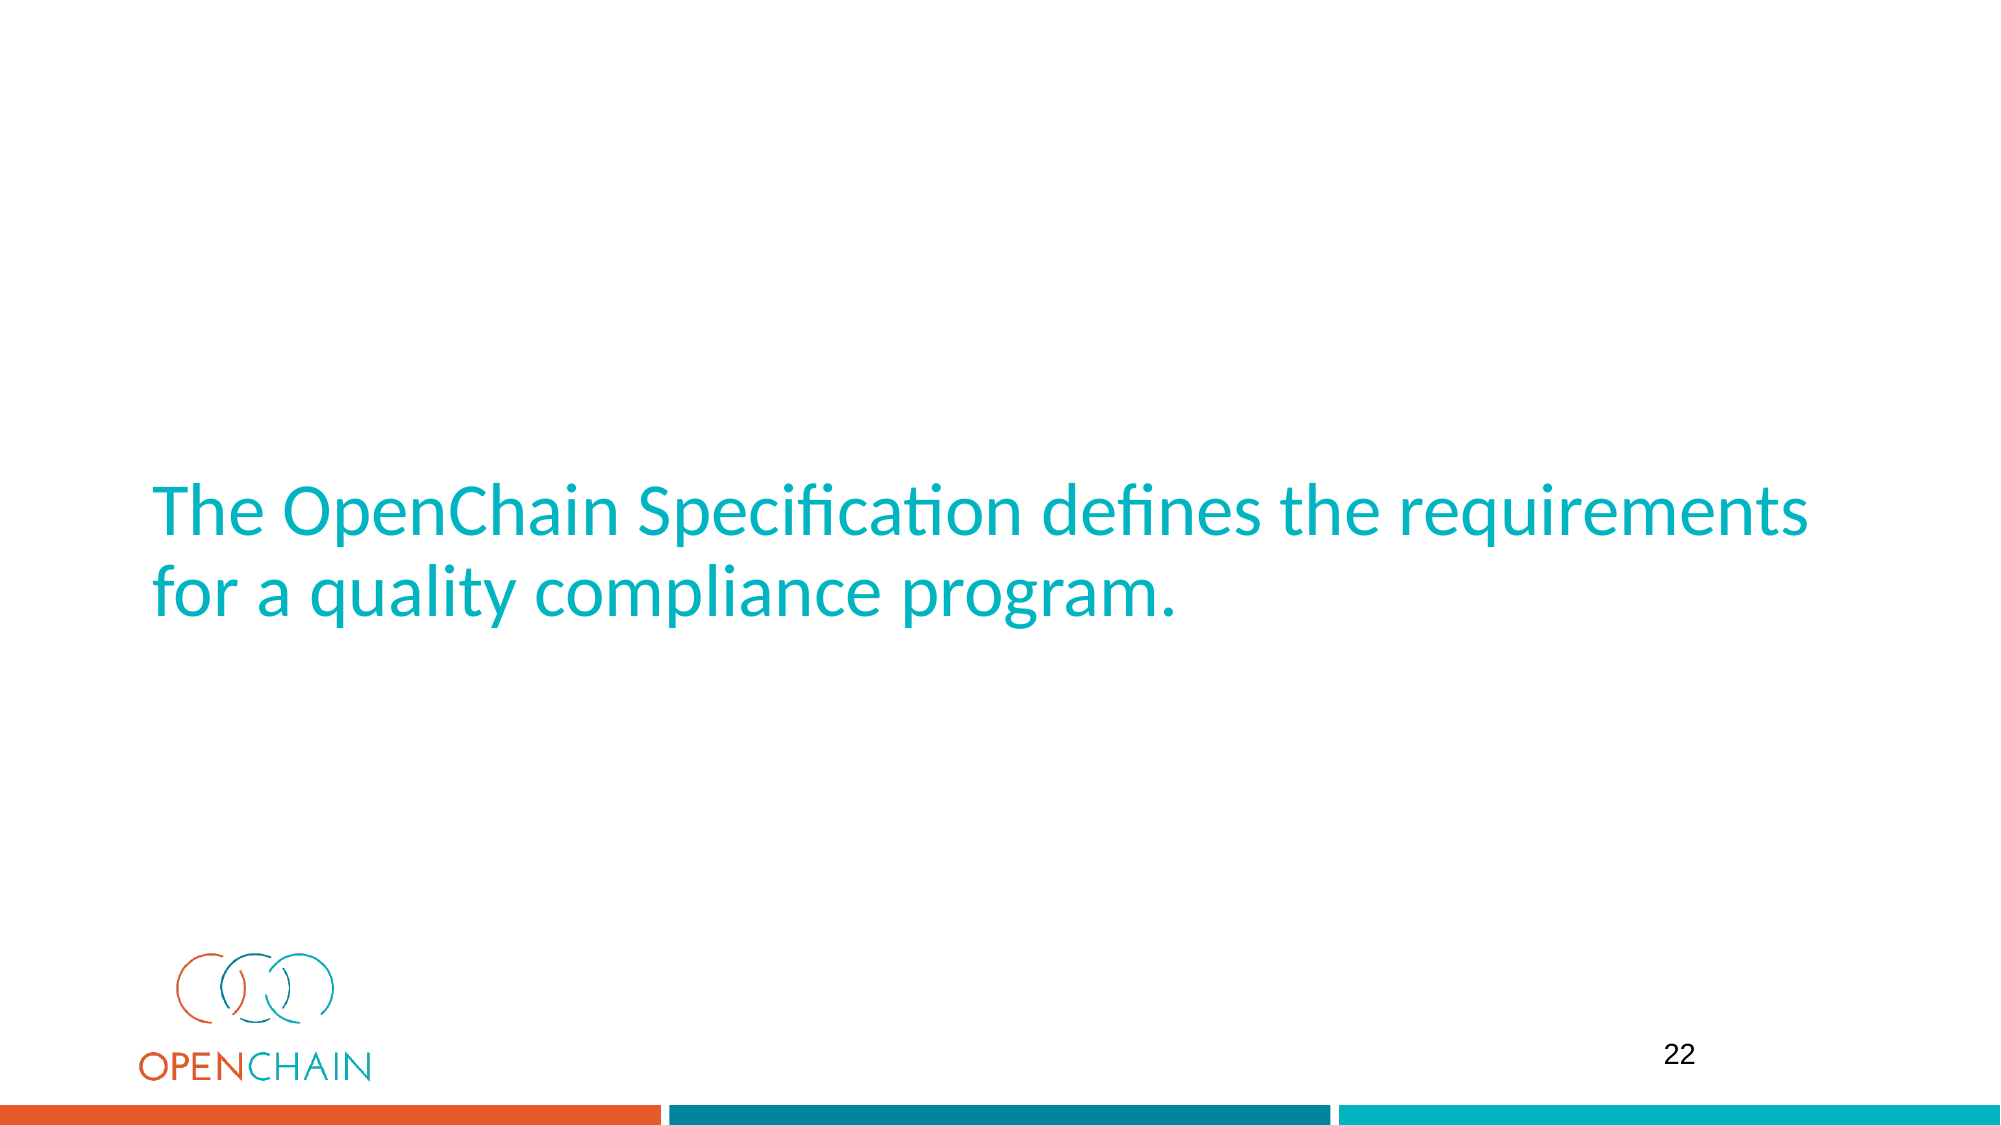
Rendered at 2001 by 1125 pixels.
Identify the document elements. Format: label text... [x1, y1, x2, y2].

picture [137, 951, 372, 1082]
slide_number <number> [1648, 1022, 1863, 1083]
title The OpenChain Specification defines the requirements for a quality compliance program. [137, 376, 1863, 727]
